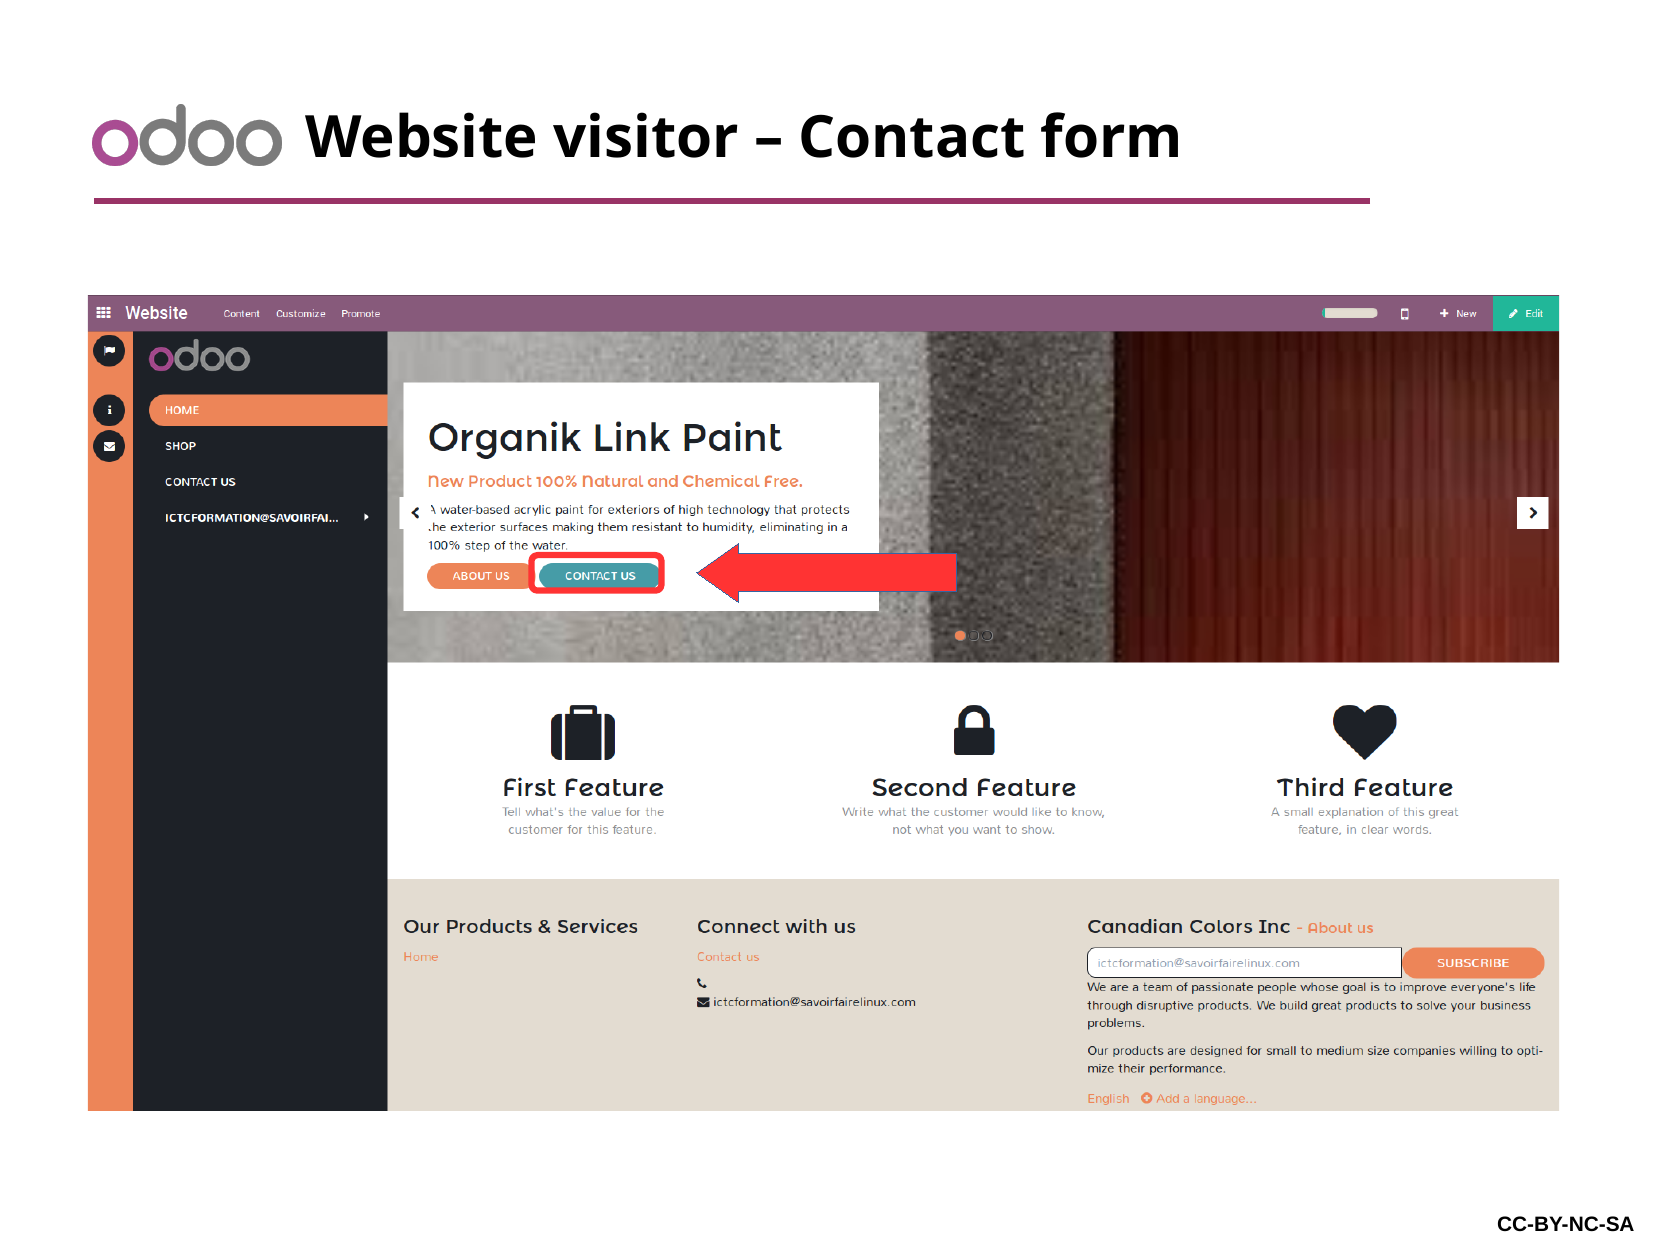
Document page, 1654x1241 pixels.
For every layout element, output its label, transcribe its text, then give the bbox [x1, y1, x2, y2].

picture [87, 295, 1560, 1111]
text_box [696, 543, 957, 603]
text_box [531, 555, 662, 591]
picture [92, 104, 282, 166]
title Website visitor – Contact form [305, 31, 1568, 239]
text_box CC-BY-NC-SA [1482, 1204, 1654, 1241]
